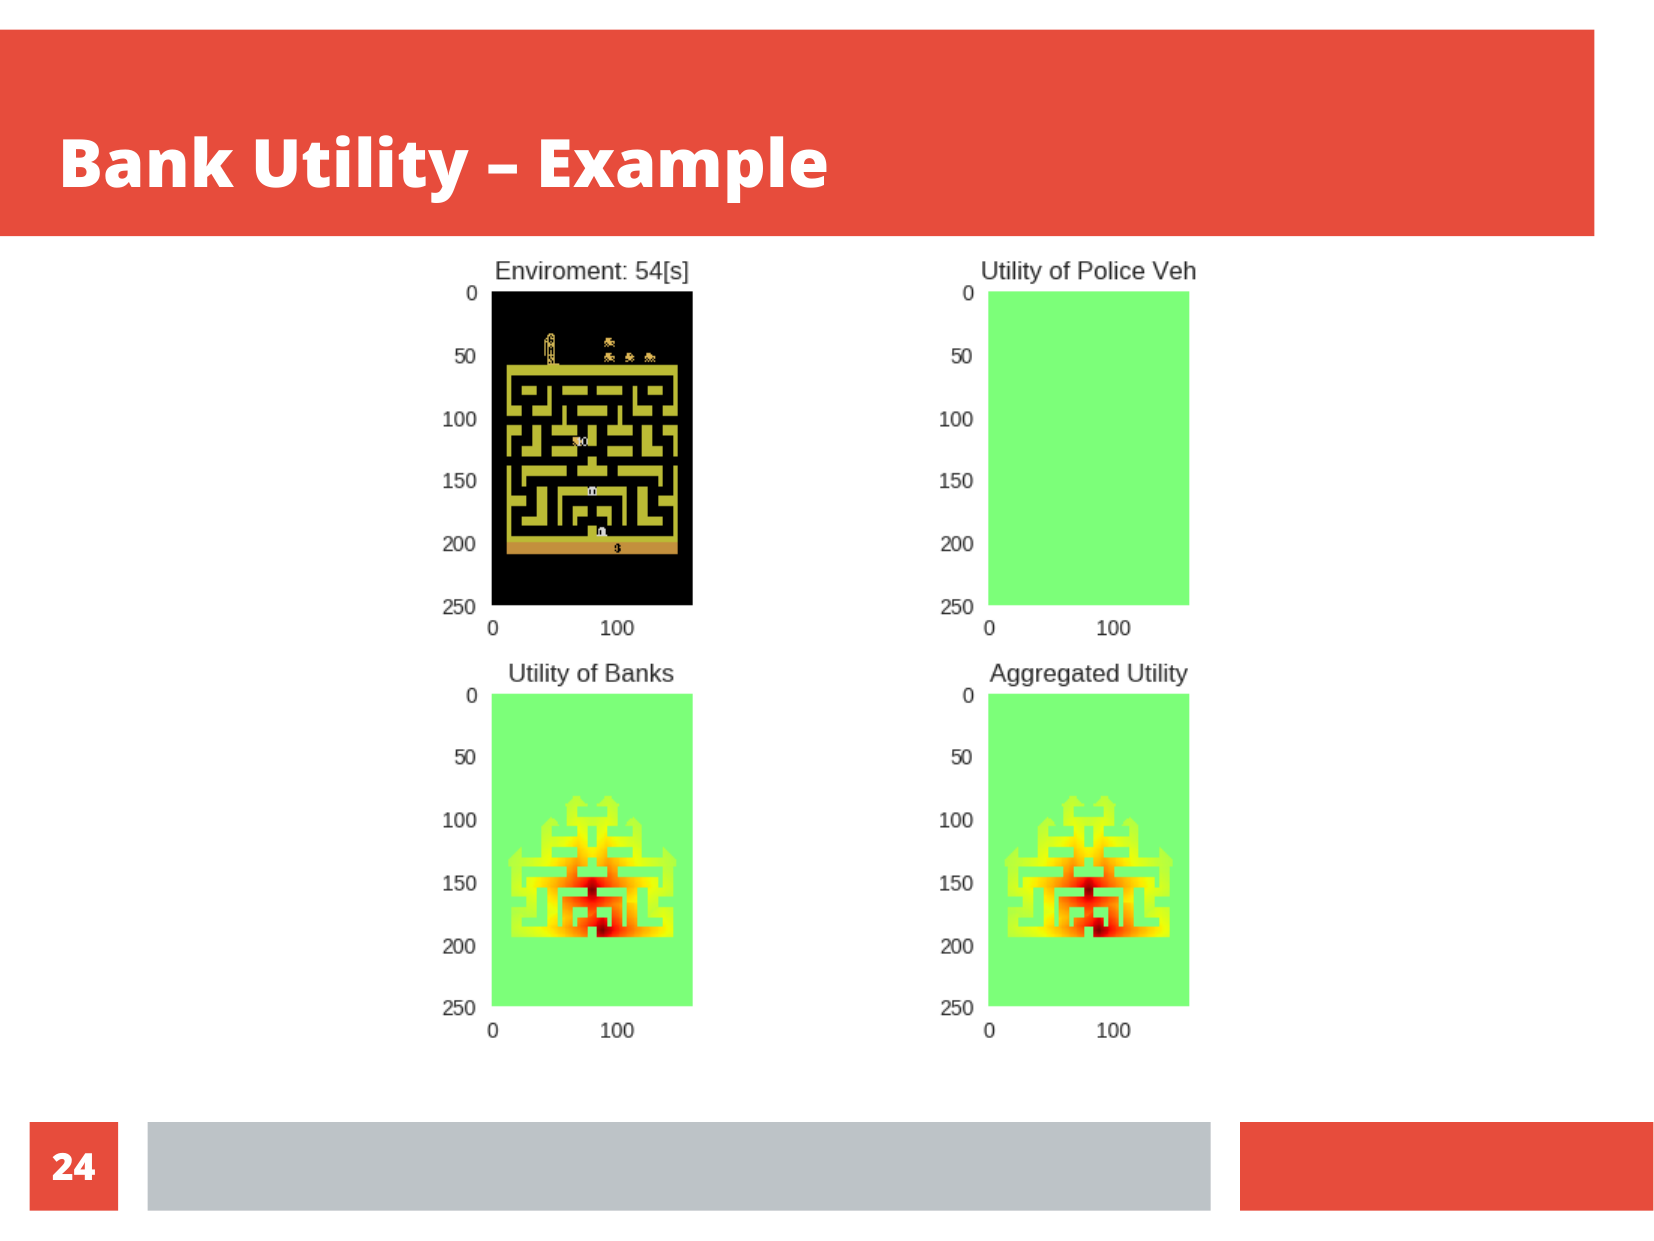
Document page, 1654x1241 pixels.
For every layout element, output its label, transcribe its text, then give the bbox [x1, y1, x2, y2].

picture [240, 239, 1440, 1065]
title Bank Utility – Example [59, 59, 1595, 207]
